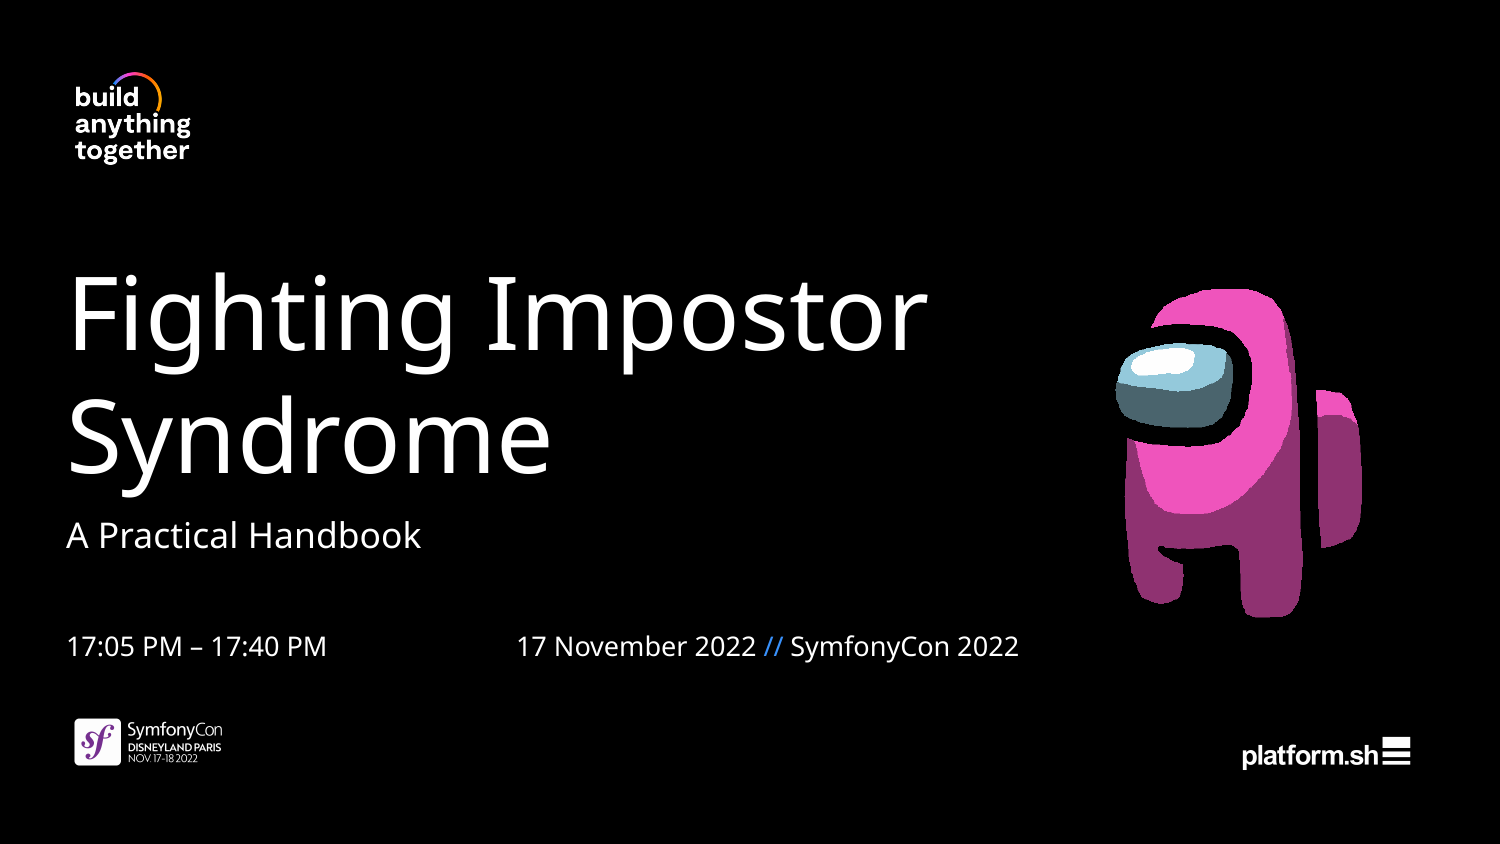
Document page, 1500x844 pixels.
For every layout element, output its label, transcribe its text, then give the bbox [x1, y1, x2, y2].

picture [75, 72, 191, 167]
subtitle 17 November 2022 // SymfonyCon 2022 [516, 624, 1141, 688]
text_box A Practical Handbook [66, 507, 691, 571]
title Fighting Impostor Syndrome [66, 248, 1026, 539]
subtitle 17:05 PM – 17:40 PM [66, 624, 436, 688]
picture [1026, 237, 1420, 669]
picture [1223, 717, 1430, 790]
picture [66, 710, 233, 775]
